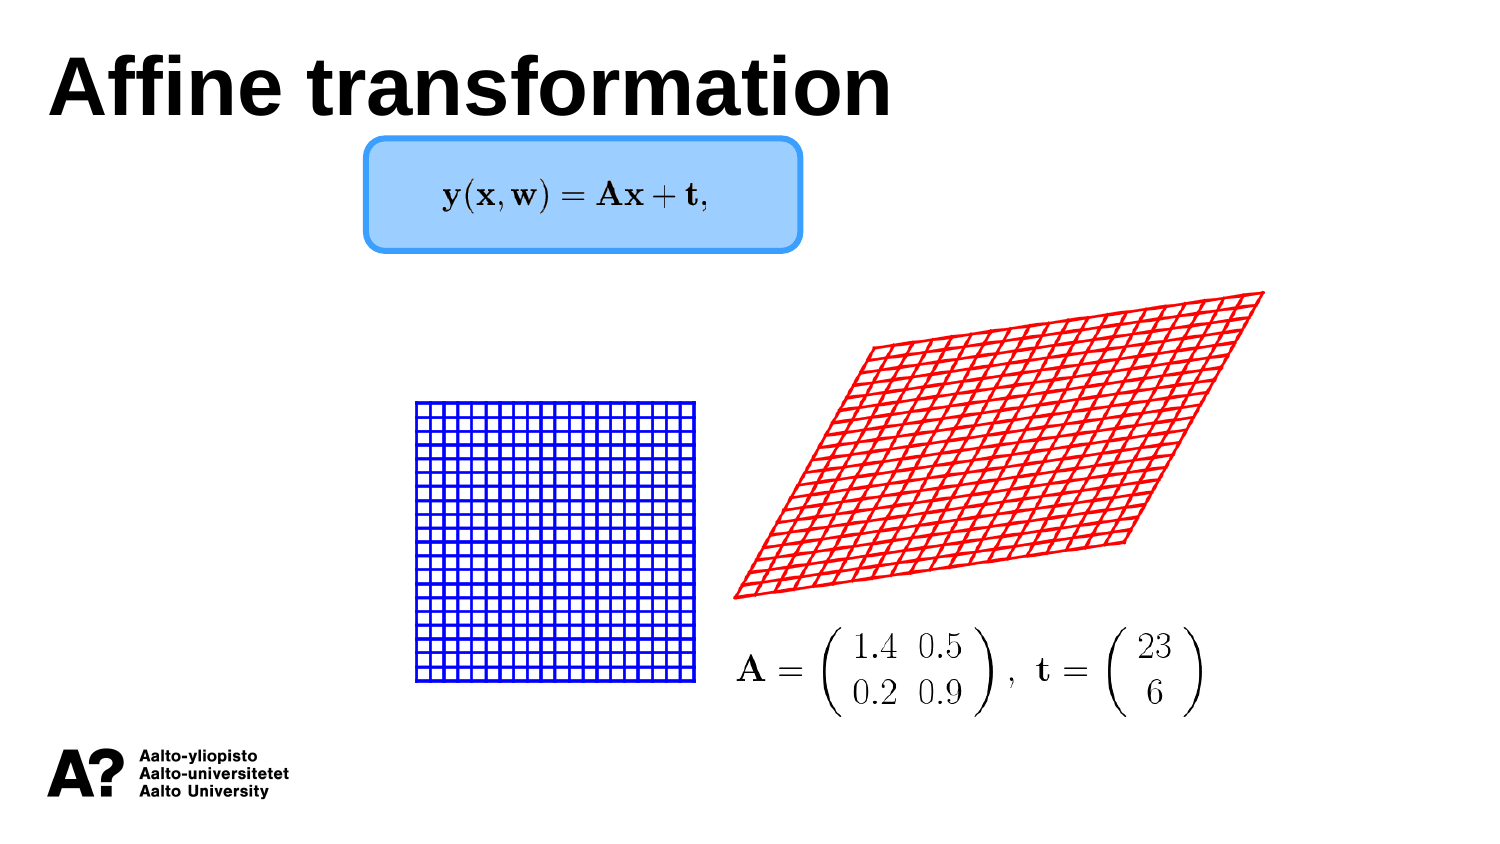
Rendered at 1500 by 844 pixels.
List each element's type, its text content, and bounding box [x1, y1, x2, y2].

text_box [365, 138, 801, 251]
list Affine transformation [47, 32, 1442, 197]
picture [436, 165, 706, 243]
picture [0, 702, 337, 844]
picture [387, 250, 1333, 834]
